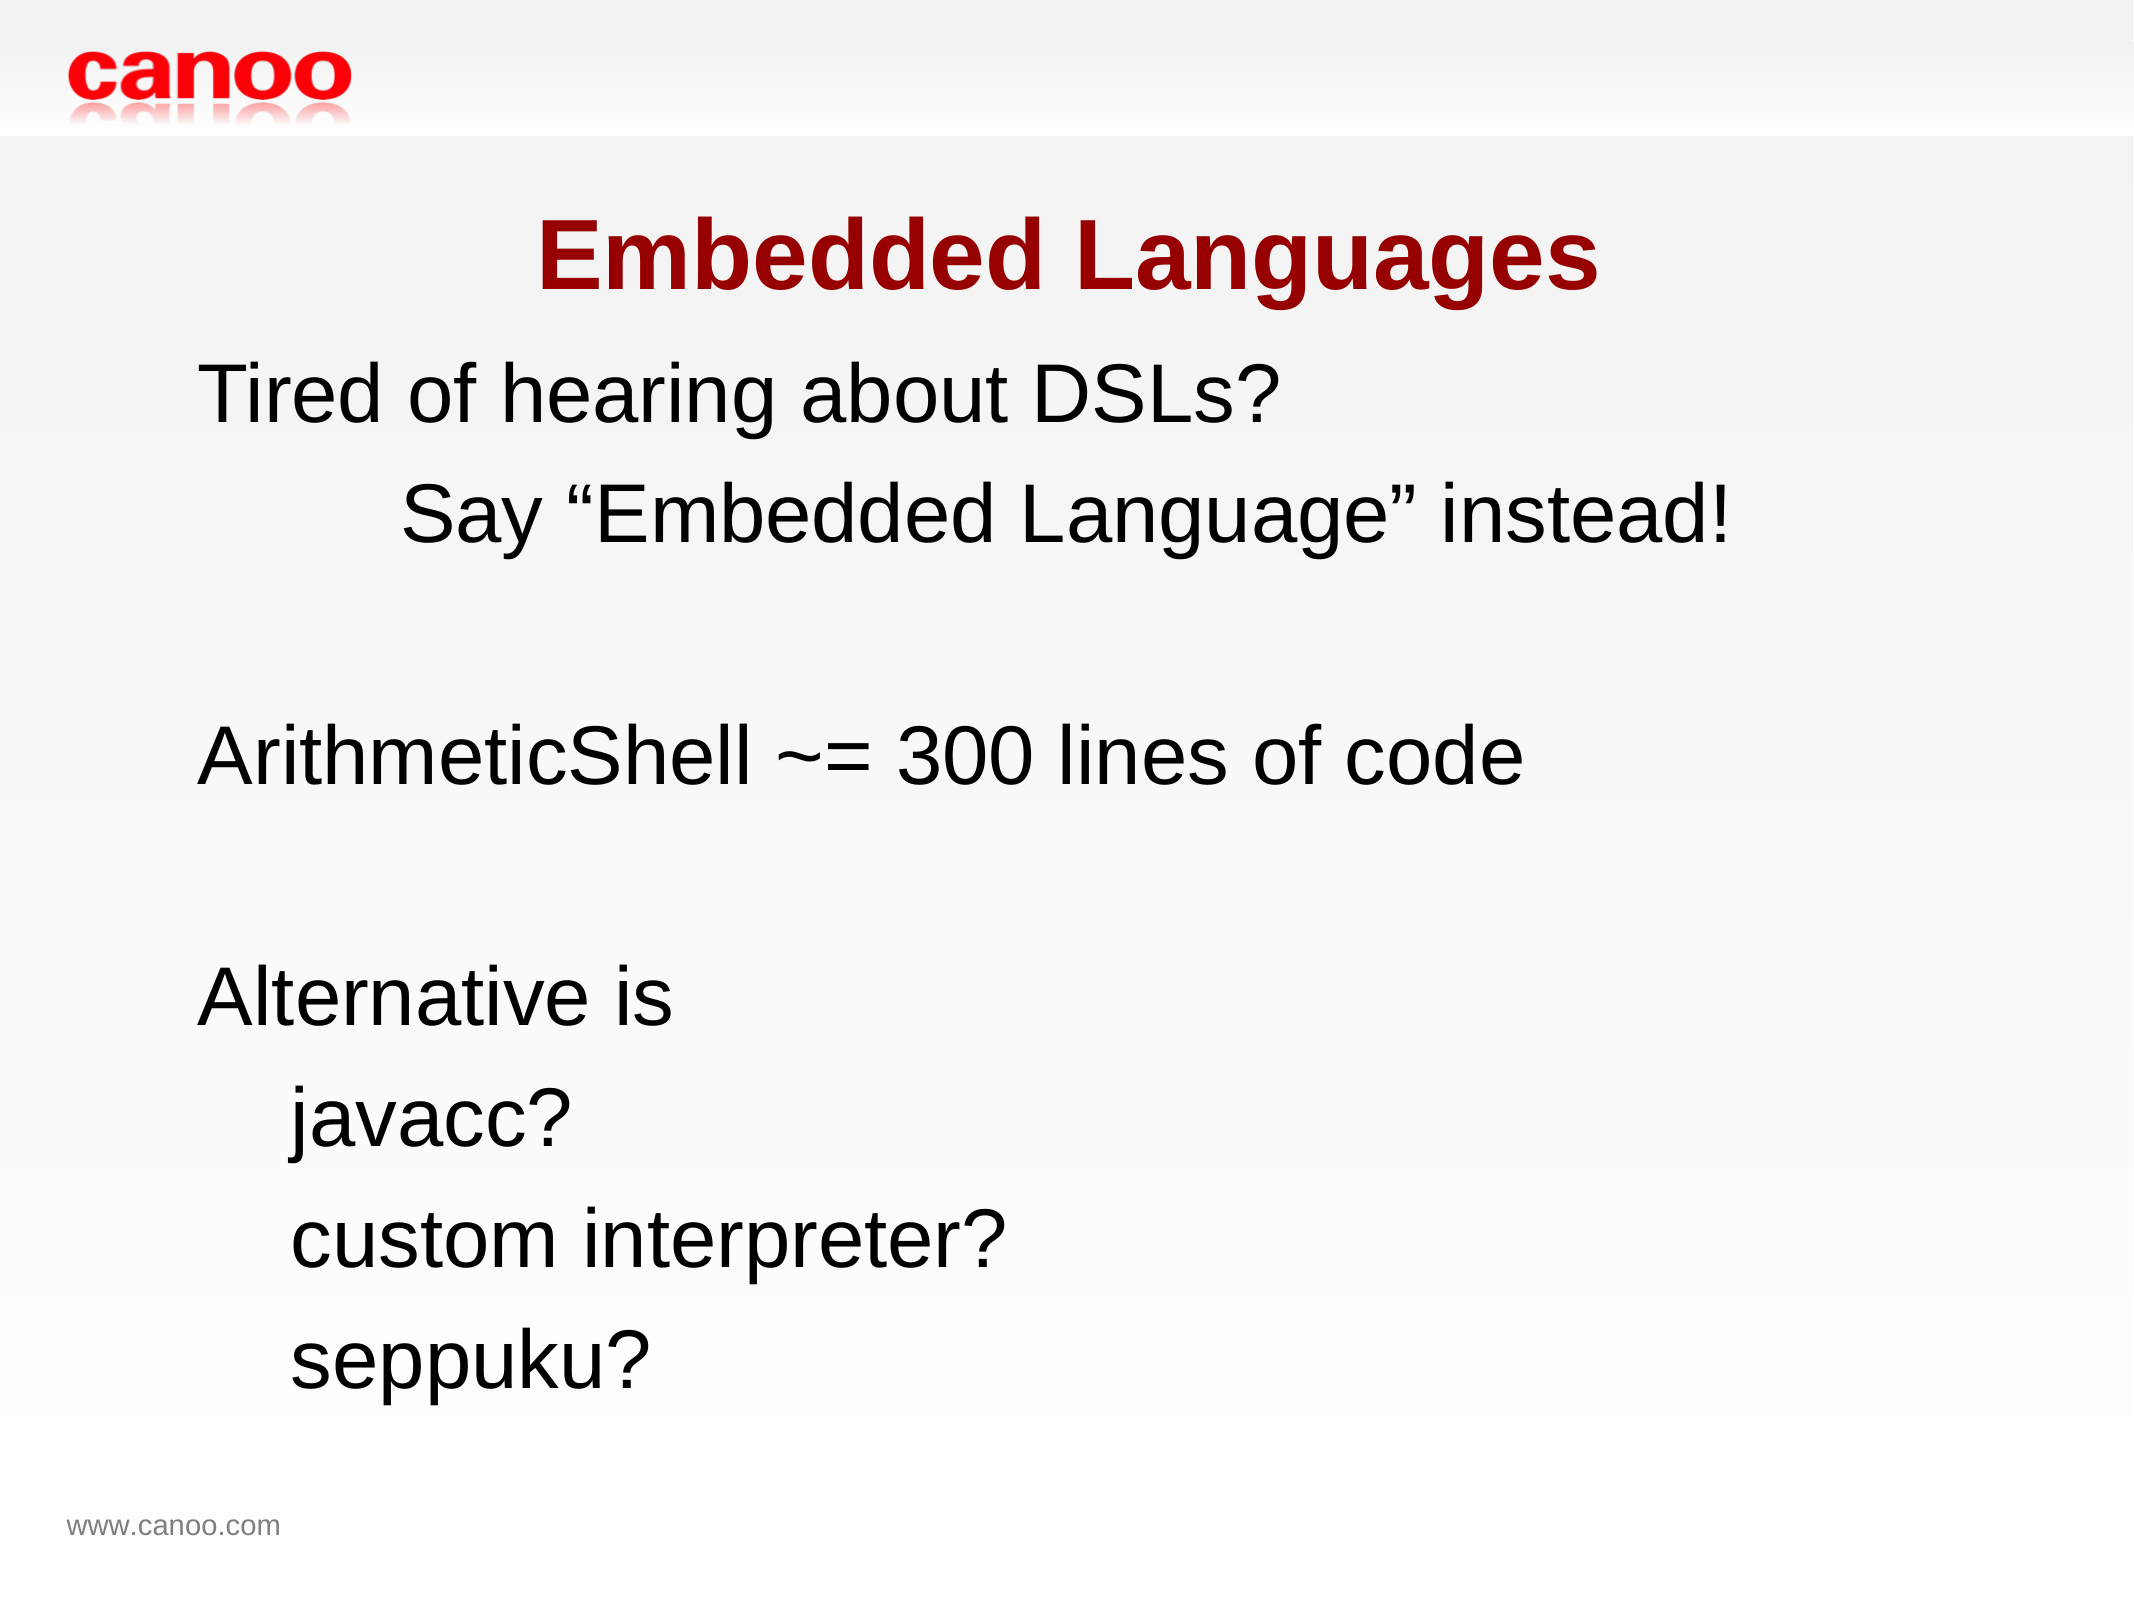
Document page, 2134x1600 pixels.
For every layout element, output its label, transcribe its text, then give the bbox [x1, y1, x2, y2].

text_box Tired of hearing about DSLs? Say “Embedded Language” instead! ArithmeticShell ~= 300 lines of code Alternative is javacc? custom interpreter? seppuku? [197, 338, 1936, 1405]
picture [65, 48, 353, 154]
title Embedded Languages [62, 180, 2075, 318]
